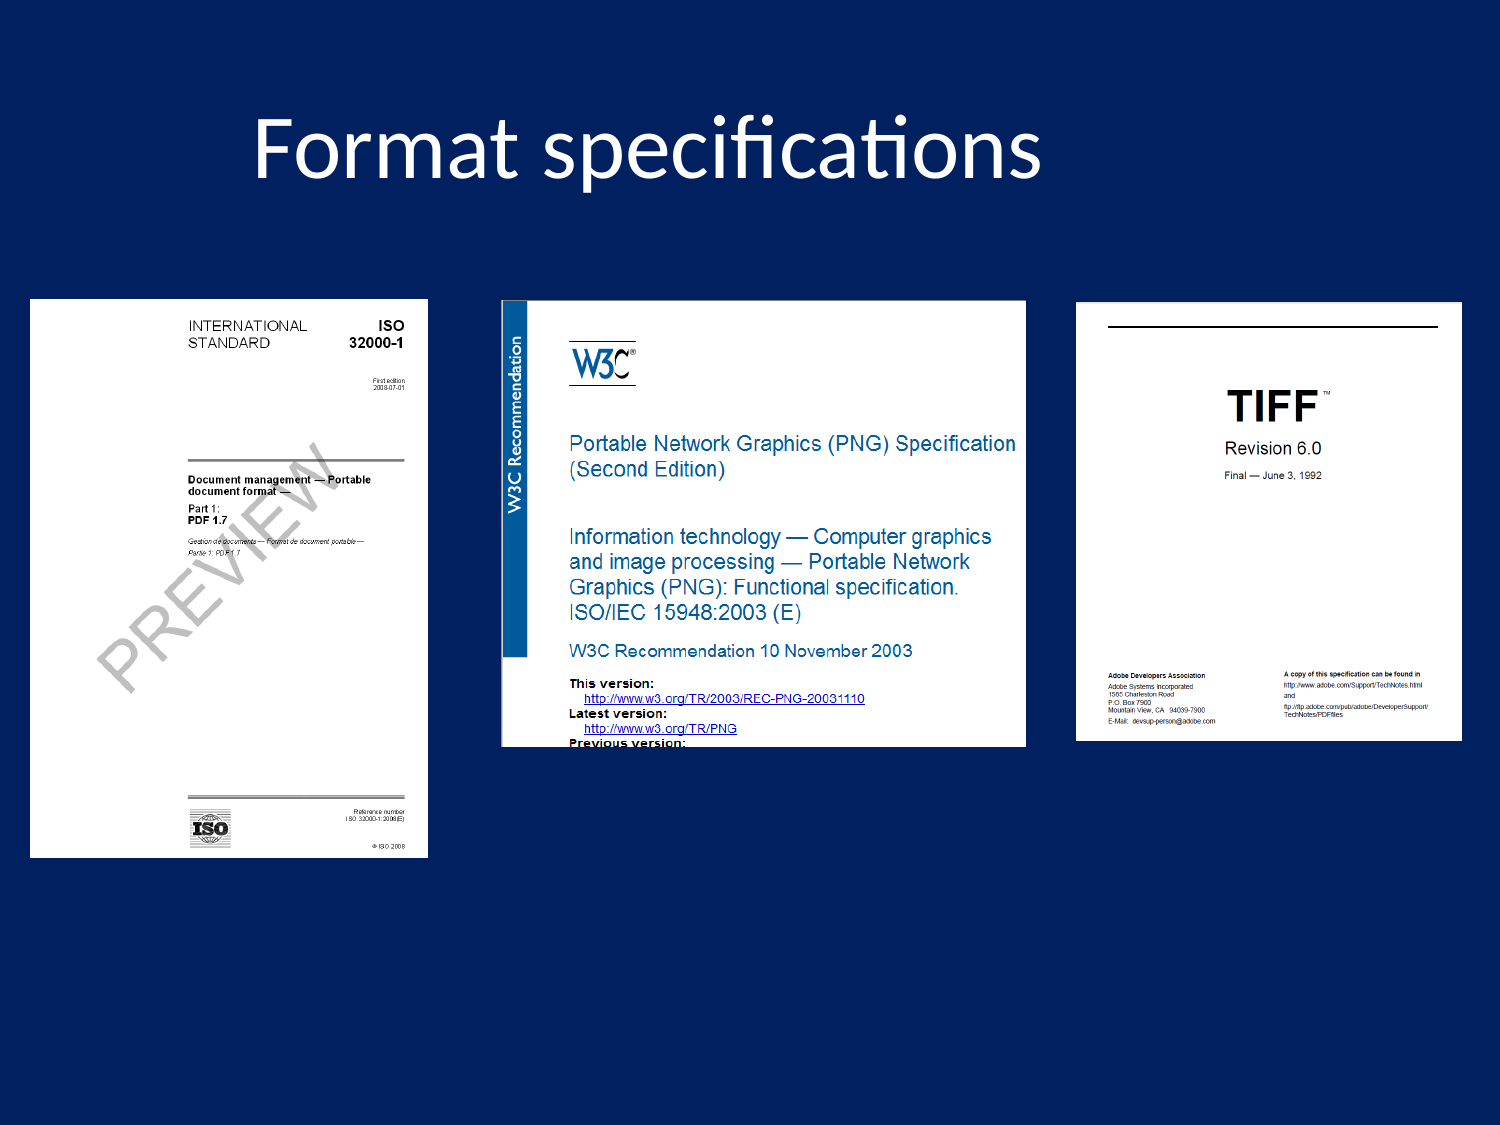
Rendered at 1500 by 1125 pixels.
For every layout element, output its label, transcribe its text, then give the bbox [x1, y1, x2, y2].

picture [30, 299, 428, 858]
picture [501, 299, 1026, 747]
picture [1076, 302, 1462, 741]
text_box Format specifications [237, 79, 1313, 206]
